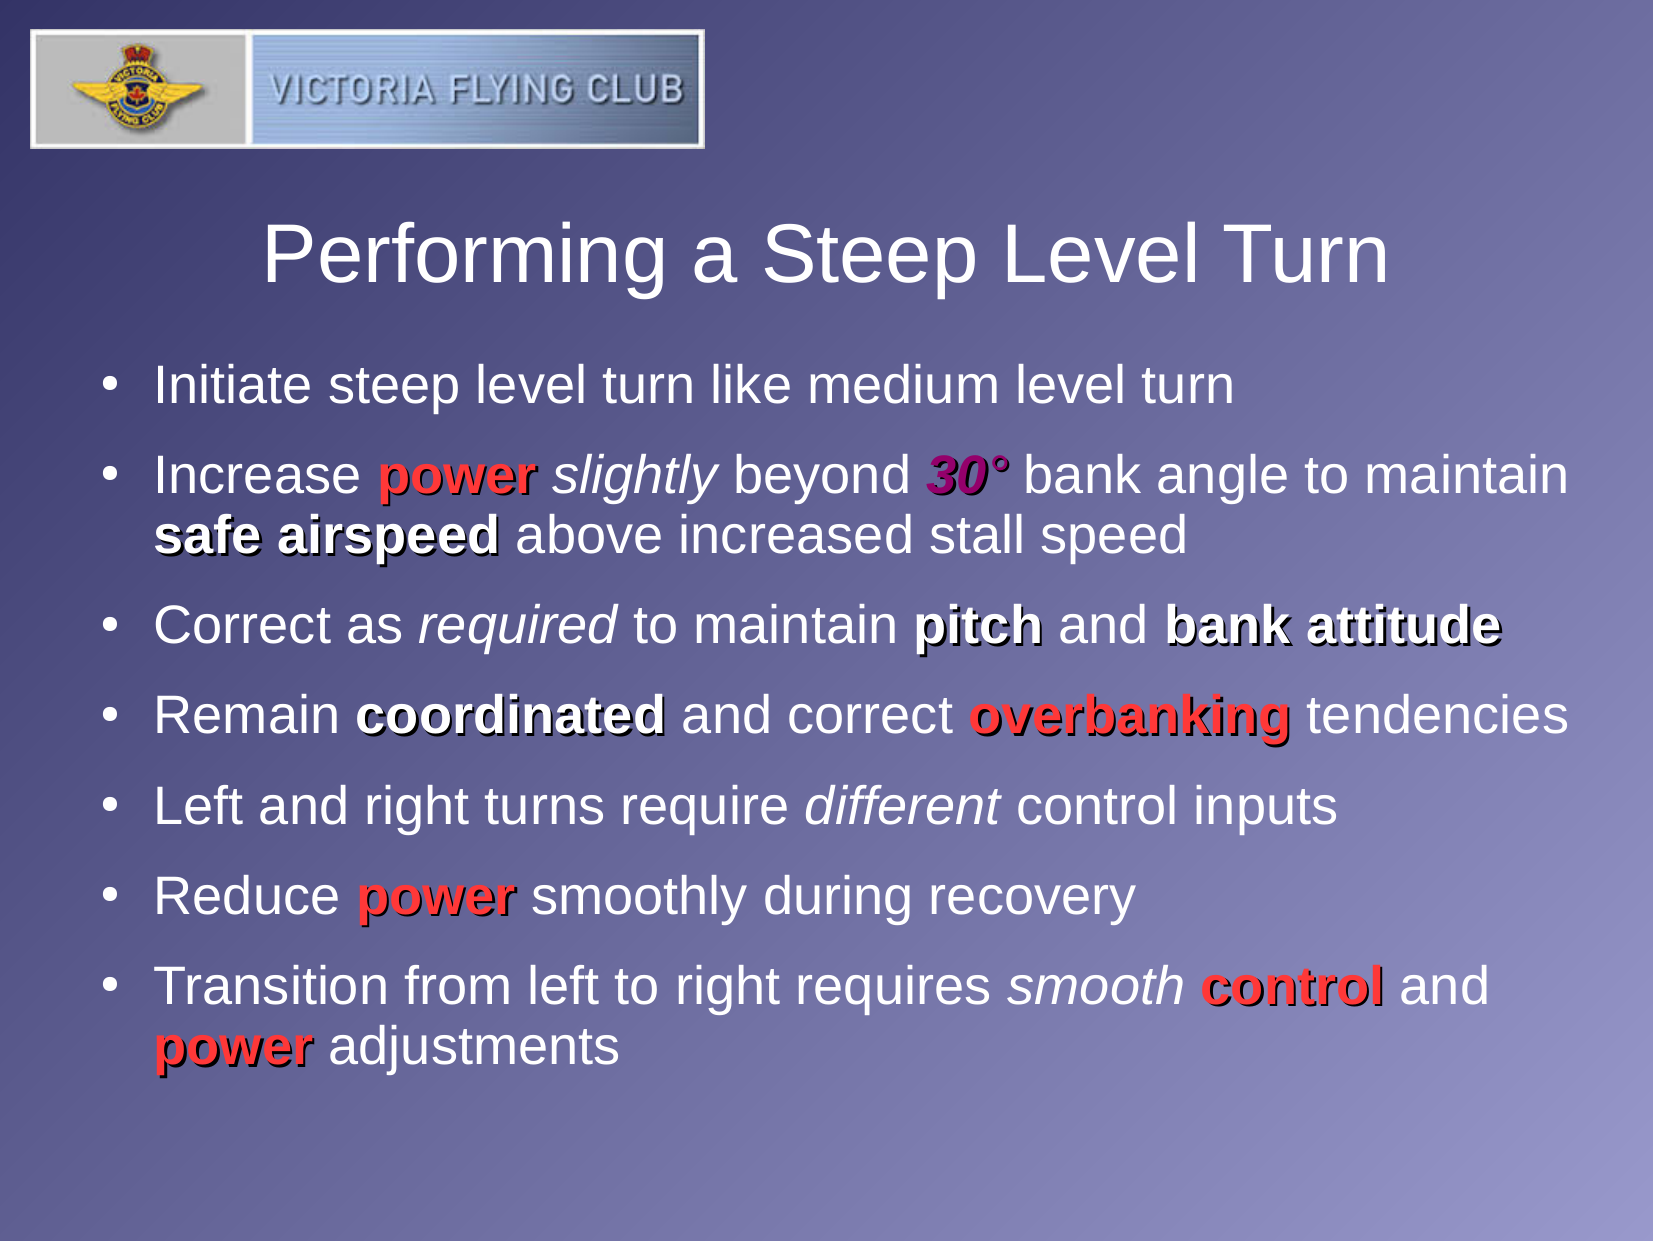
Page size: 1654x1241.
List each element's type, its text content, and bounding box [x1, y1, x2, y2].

list Initiate steep level turn like medium level turn Increase power slightly beyond 30° bank angle to maintain safe airspeed above increased stall speed Correct as required to maintain pitch and bank attitude Remain coordinated and correct overbanking tendencies Left and right turns require different control inputs Reduce power smoothly during recovery Transition from left to right requires smooth control and power adjustments [82, 354, 1571, 1180]
picture [30, 29, 705, 149]
title Performing a Steep Level Turn [82, 150, 1571, 354]
